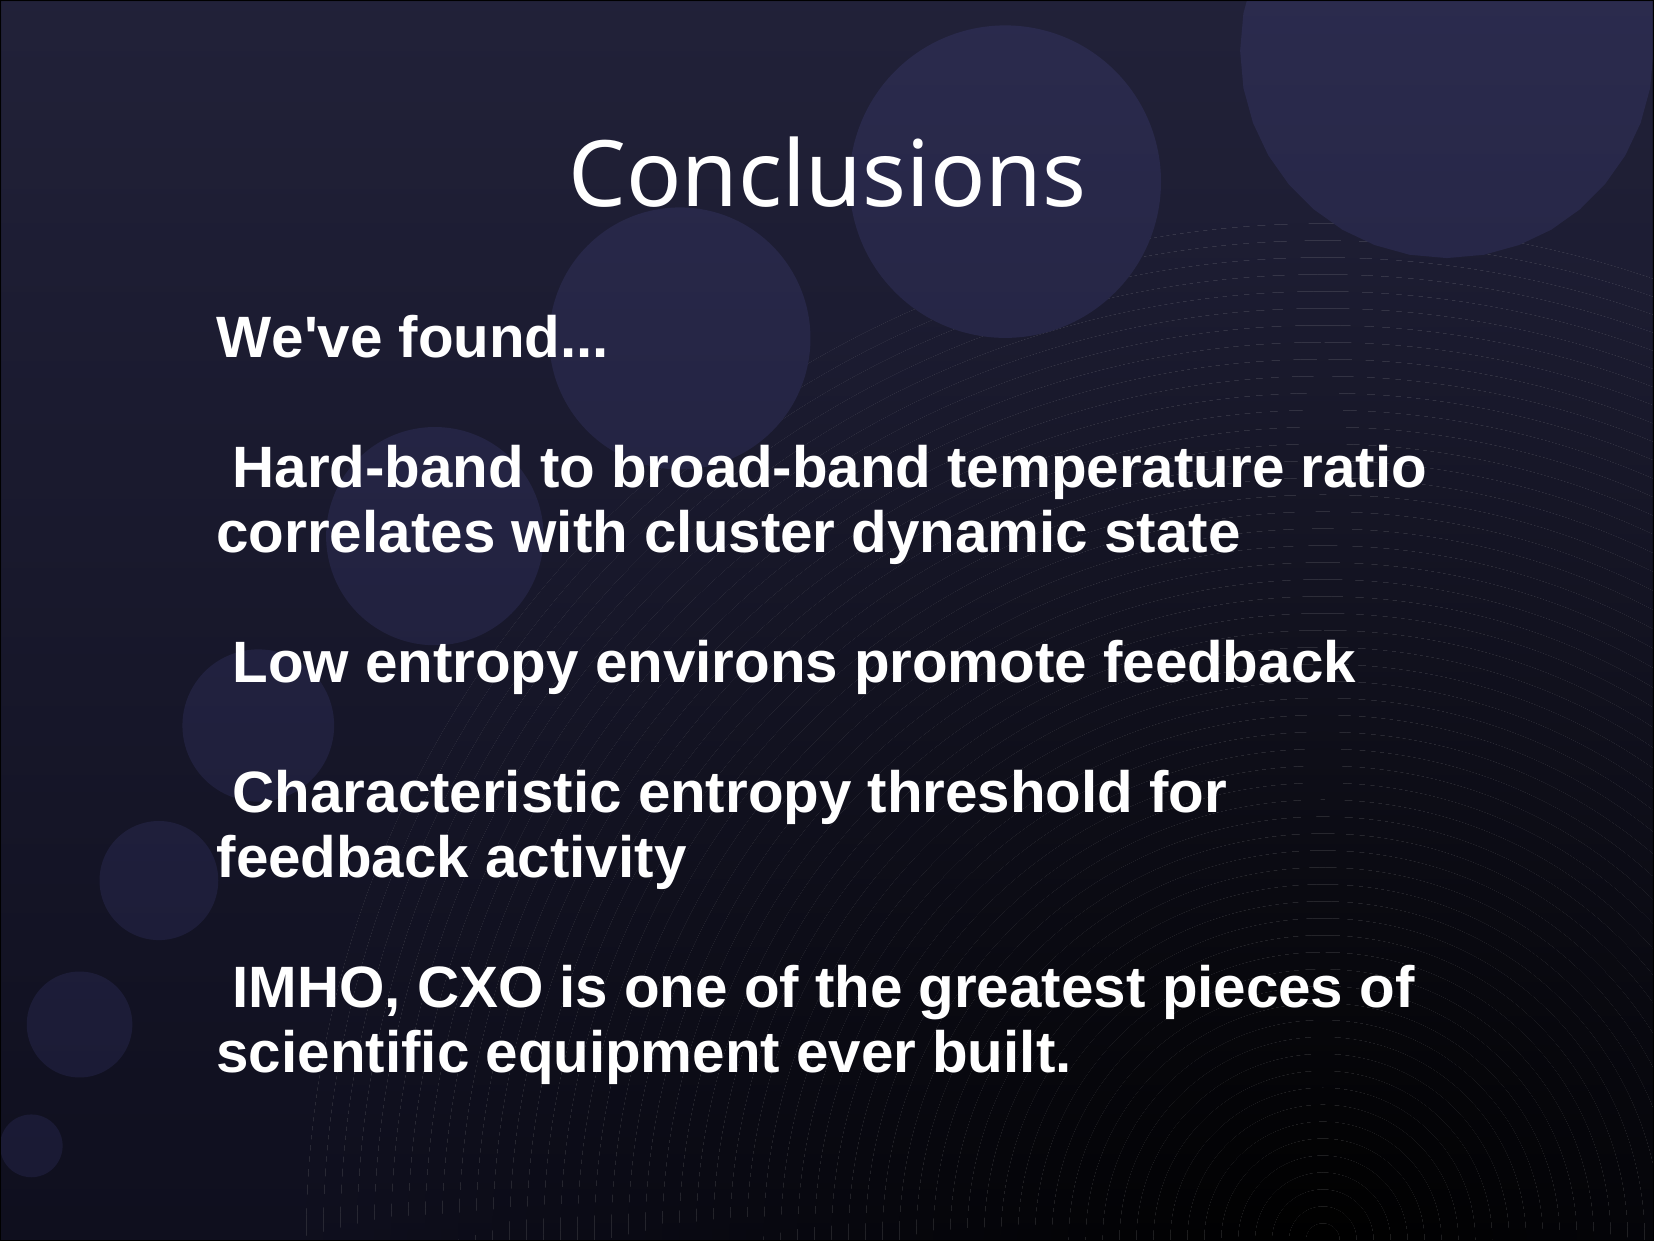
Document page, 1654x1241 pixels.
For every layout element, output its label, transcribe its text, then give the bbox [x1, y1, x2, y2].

text_box We've found... Hard-band to broad-band temperature ratio correlates with cluster dynamic state Low entropy environs promote feedback Characteristic entropy threshold for feedback activity IMHO, CXO is one of the greatest pieces of scientific equipment ever built. [216, 304, 1437, 1149]
title Conclusions [121, 67, 1534, 275]
